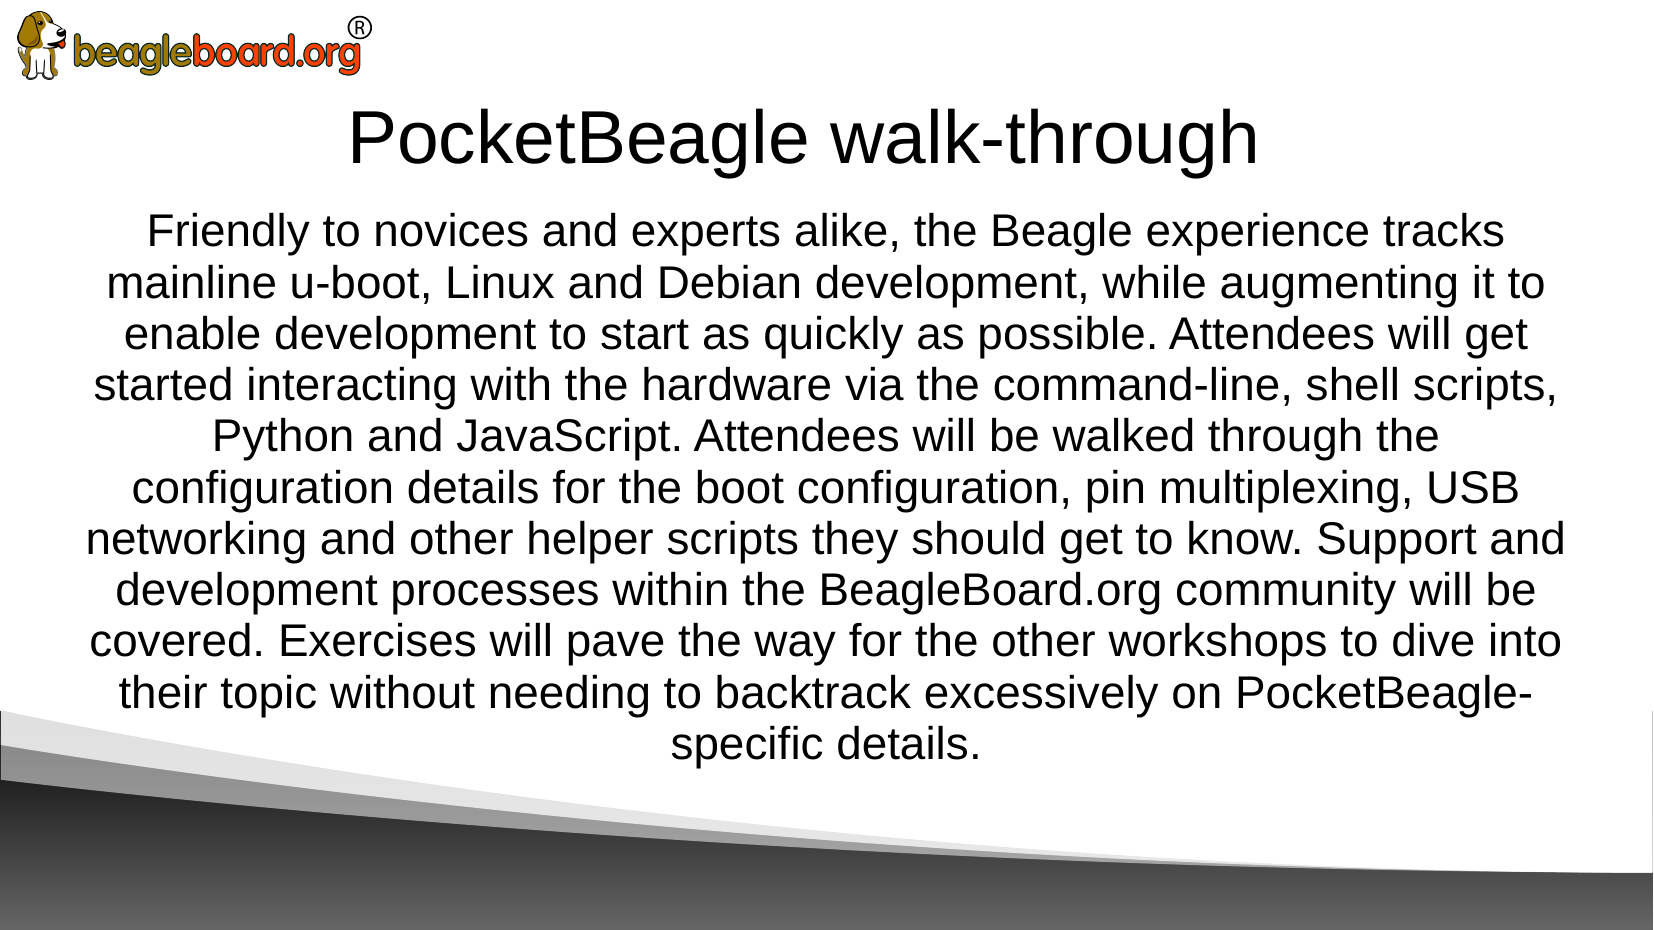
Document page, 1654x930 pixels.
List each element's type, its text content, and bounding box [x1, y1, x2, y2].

picture [17, 11, 372, 80]
title PocketBeagle walk-through [60, 53, 1548, 222]
subtitle Friendly to novices and experts alike, the Beagle experience tracks mainline u-boot, Linux and Debian development, while augmenting it to enable development to start as quickly as possible. Attendees will get started interacting with the hardware via the command-line, shell scripts, Python and JavaScript. Attendees will be walked through the configuration details for the boot configuration, pin multiplexing, USB networking and other helper scripts they should get to know. Support and development processes within the BeagleBoard.org community will be covered. Exercises will pave the way for the other workshops to dive into their topic without needing to backtrack excessively on PocketBeagle-specific details. [82, 205, 1571, 770]
picture [0, 708, 1653, 875]
